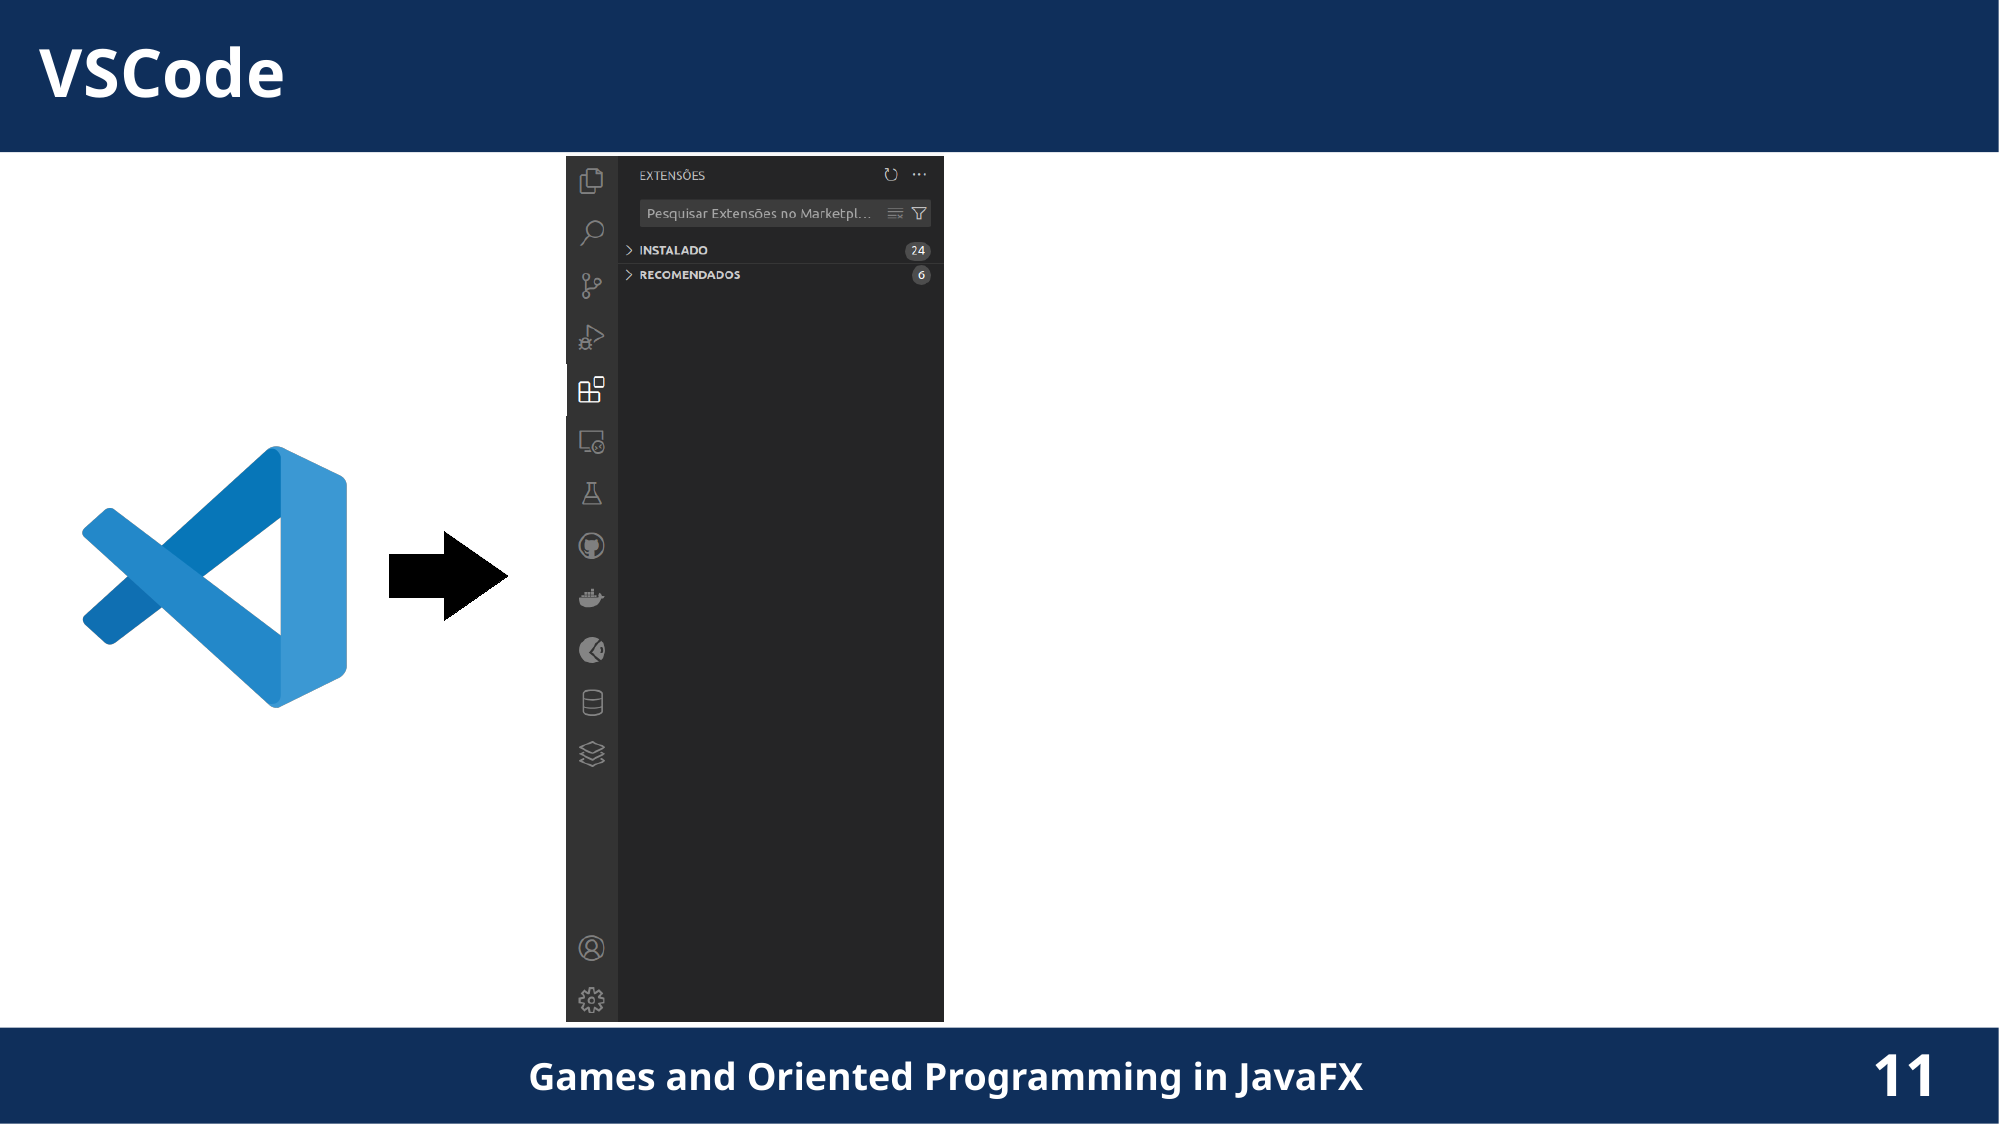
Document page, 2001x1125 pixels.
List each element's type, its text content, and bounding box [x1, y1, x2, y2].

picture [566, 153, 944, 1022]
text_box VSCode [25, 23, 1999, 119]
picture [77, 442, 349, 709]
text_box [389, 531, 508, 621]
